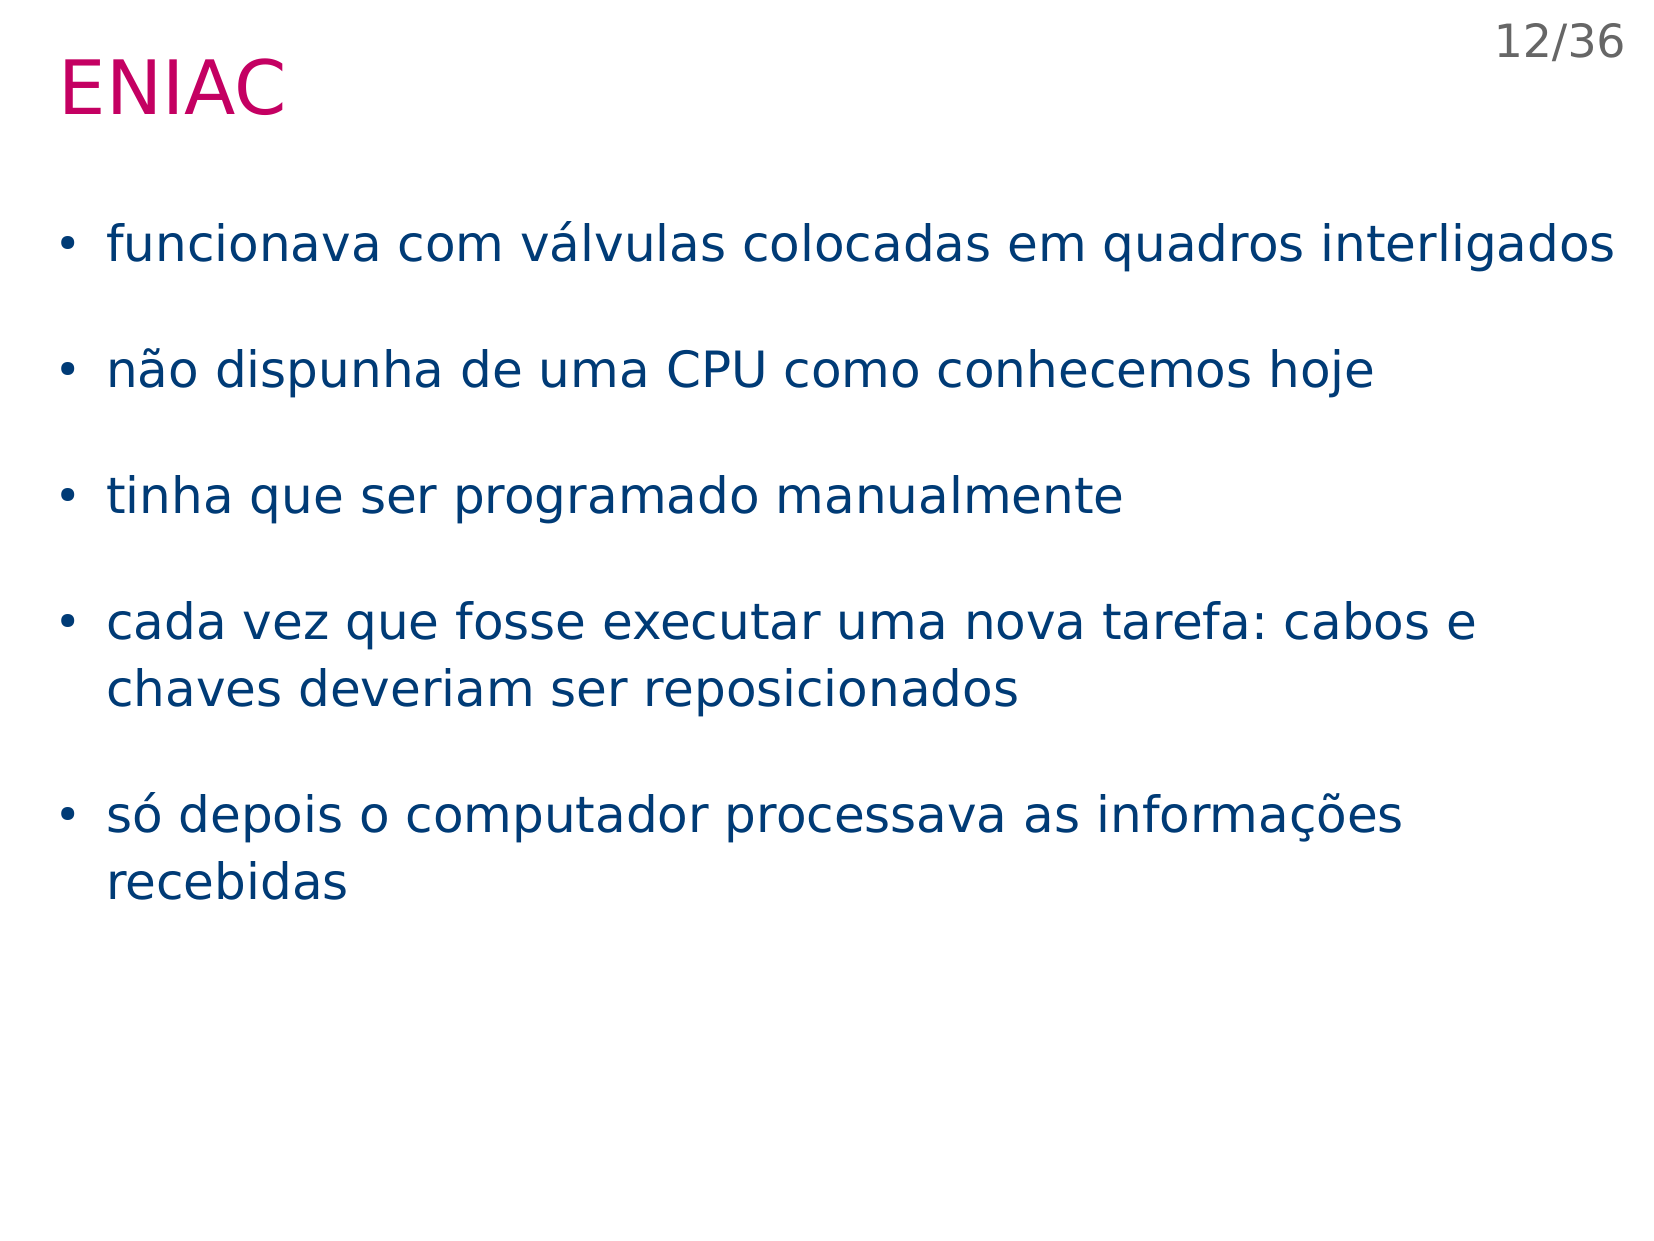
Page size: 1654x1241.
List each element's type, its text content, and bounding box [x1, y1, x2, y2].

list funcionava com válvulas colocadas em quadros interligados não dispunha de uma CPU como conhecemos hoje tinha que ser programado manualmente cada vez que fosse executar uma nova tarefa: cabos e chaves deveriam ser reposicionados só depois o computador processava as informações recebidas [59, 206, 1625, 1211]
title ENIAC [59, 29, 1625, 148]
